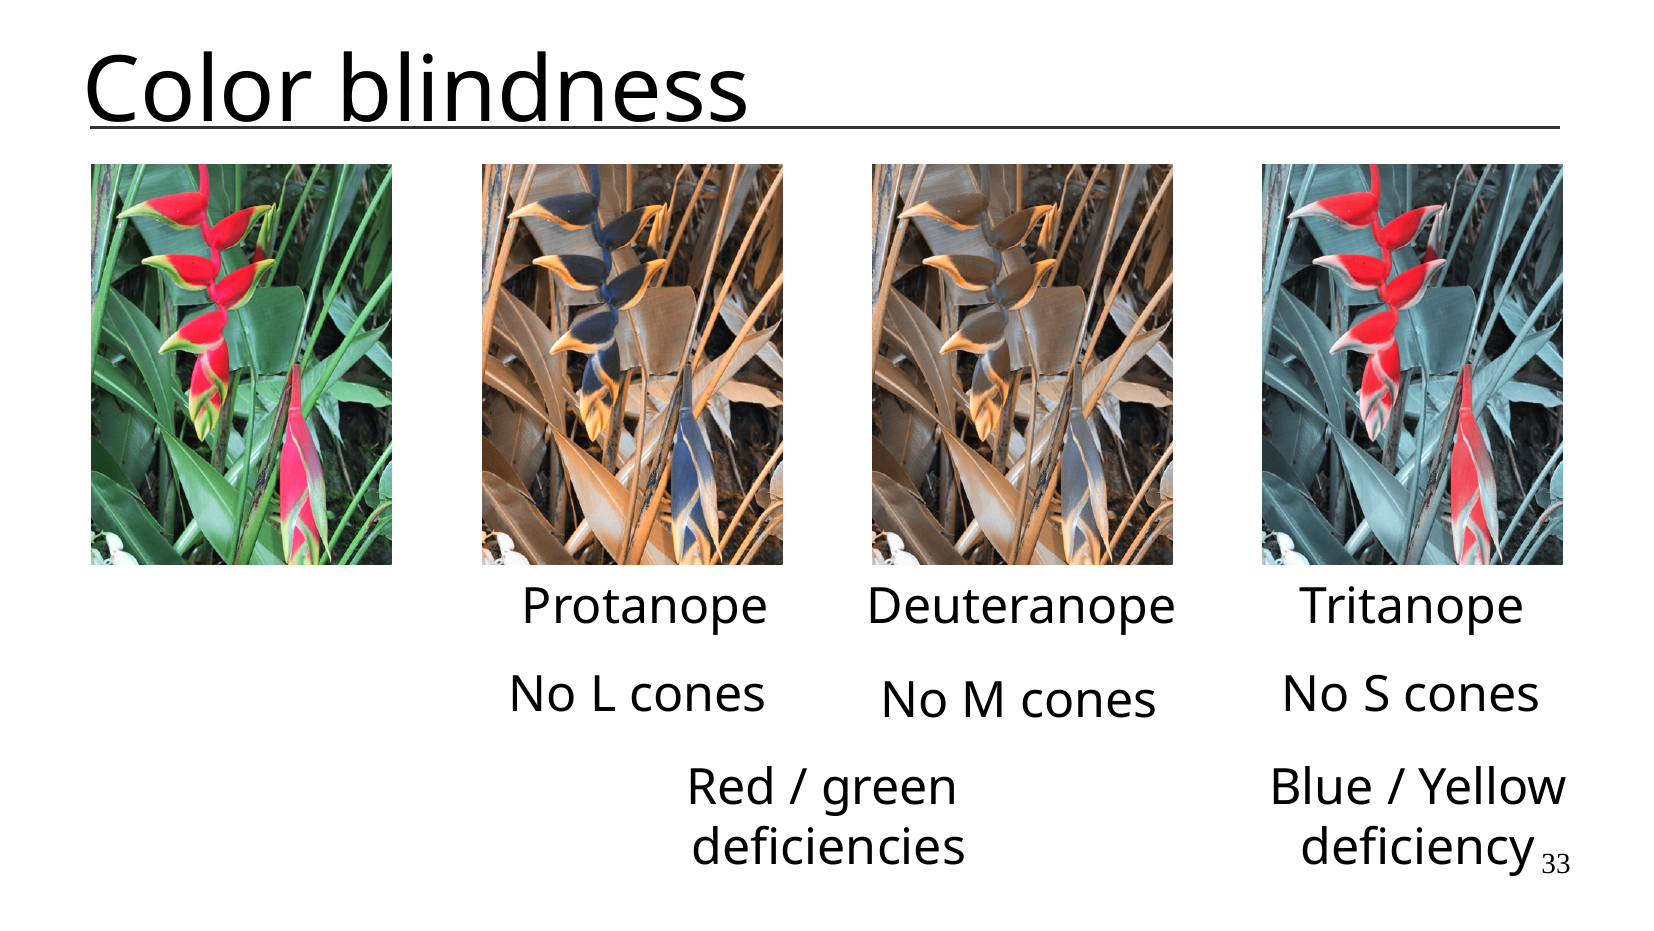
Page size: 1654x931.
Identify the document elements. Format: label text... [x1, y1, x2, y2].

text_box Blue / Yellow deficiency [1254, 746, 1583, 883]
picture [482, 164, 783, 564]
text_box Deuteranope [839, 564, 1205, 642]
title Color blindness [82, 32, 1571, 140]
picture [872, 164, 1173, 564]
text_box Red / green deficiencies [671, 746, 987, 883]
text_box Protanope [467, 564, 823, 642]
picture [91, 164, 392, 565]
text_box No S cones [1266, 653, 1557, 731]
text_box Tritanope [1262, 564, 1563, 642]
text_box No M cones [865, 659, 1186, 737]
text_box No L cones [493, 653, 783, 731]
picture [1262, 164, 1563, 564]
